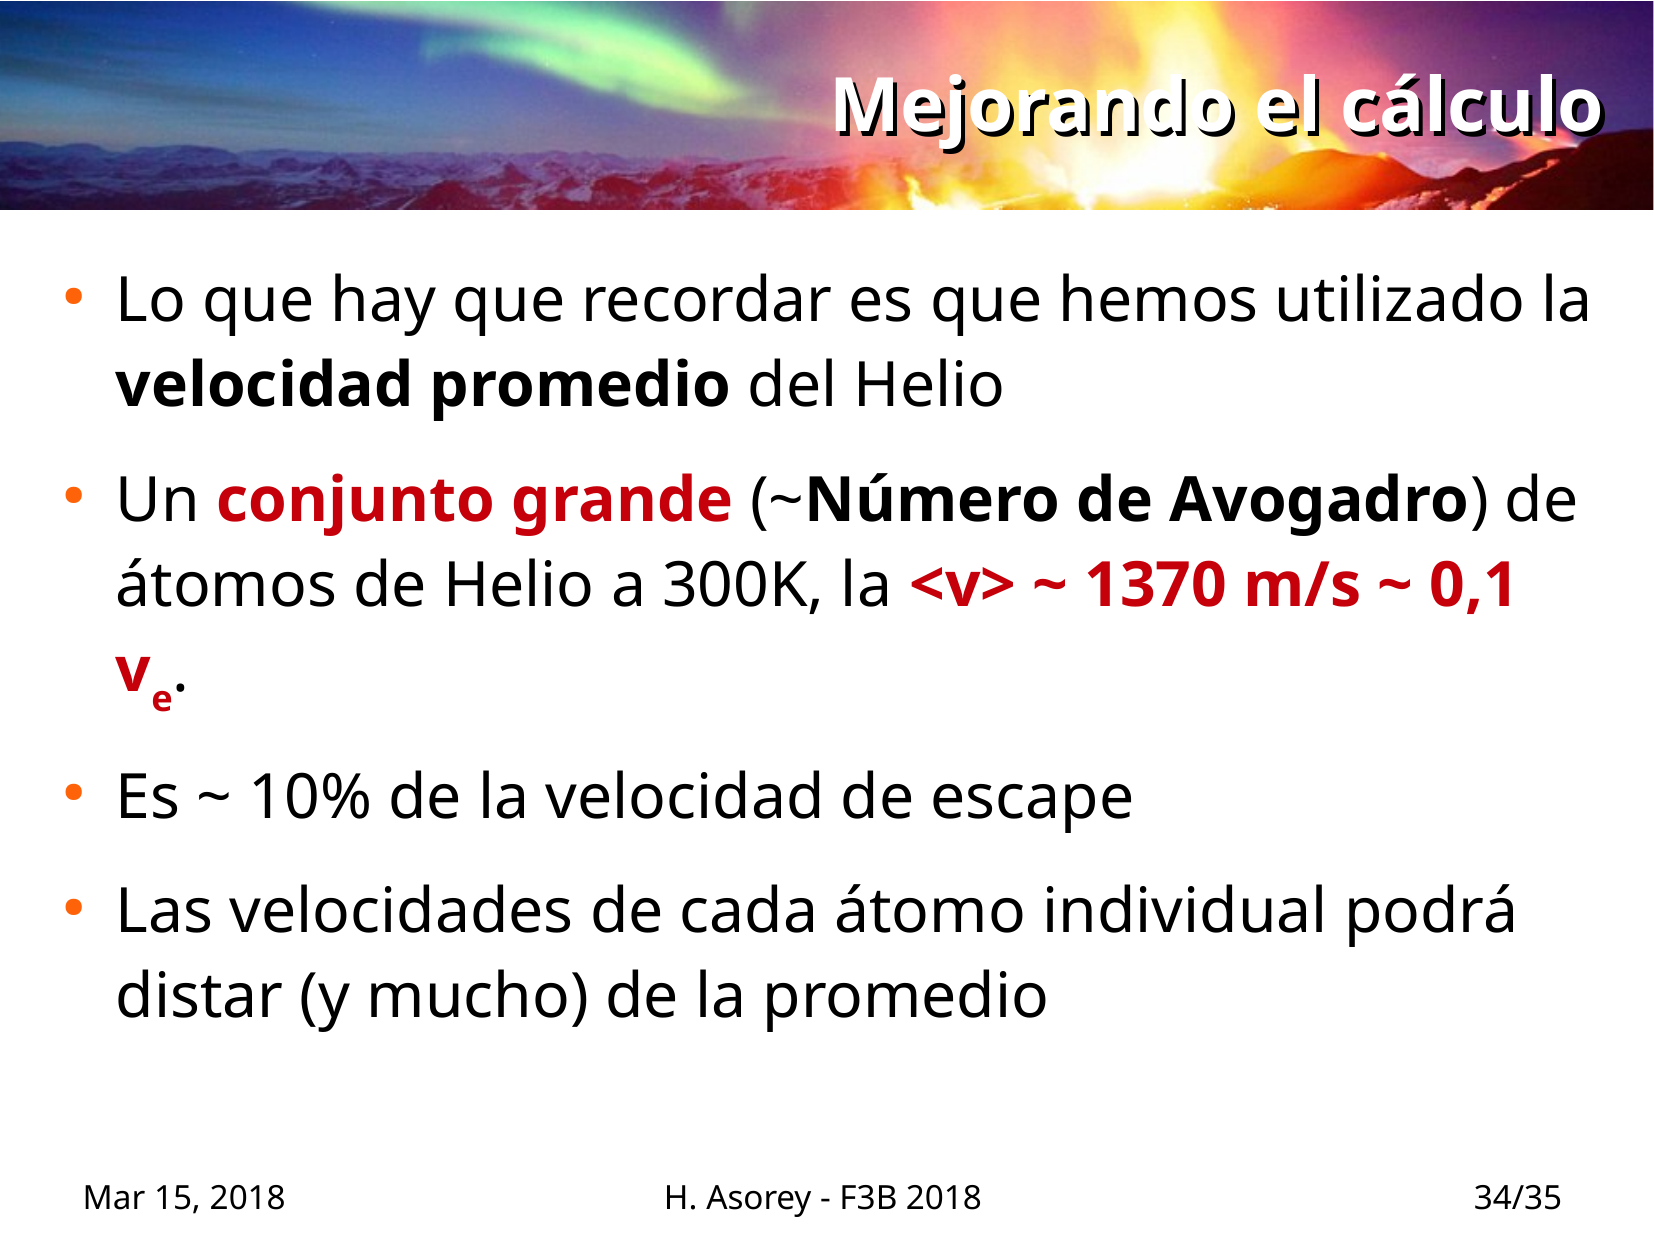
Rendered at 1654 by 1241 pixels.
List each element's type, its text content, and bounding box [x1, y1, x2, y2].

list Lo que hay que recordar es que hemos utilizado la velocidad promedio del Helio Un conjunto grande (~Número de Avogadro) de átomos de Helio a 300K, la <v> ~ 1370 m/s ~ 0,1 ve. Es ~ 10% de la velocidad de escape Las velocidades de cada átomo individual podrá distar (y mucho) de la promedio [45, 255, 1606, 1156]
picture [0, 1, 1654, 210]
title Mejorando el cálculo [45, 15, 1606, 191]
